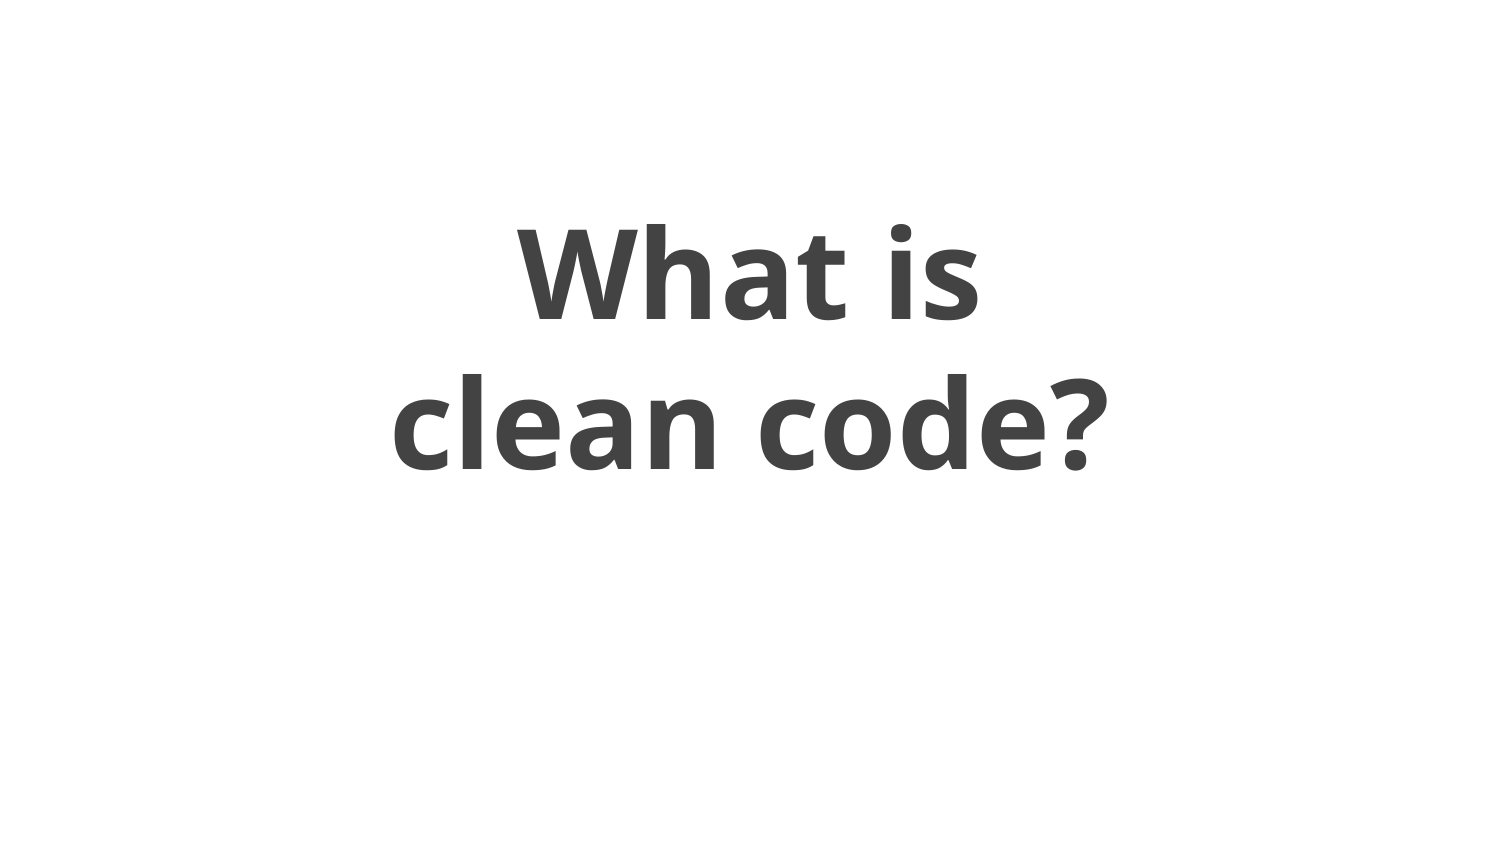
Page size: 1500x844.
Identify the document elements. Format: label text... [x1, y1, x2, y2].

title What is clean code? [280, 334, 1220, 510]
